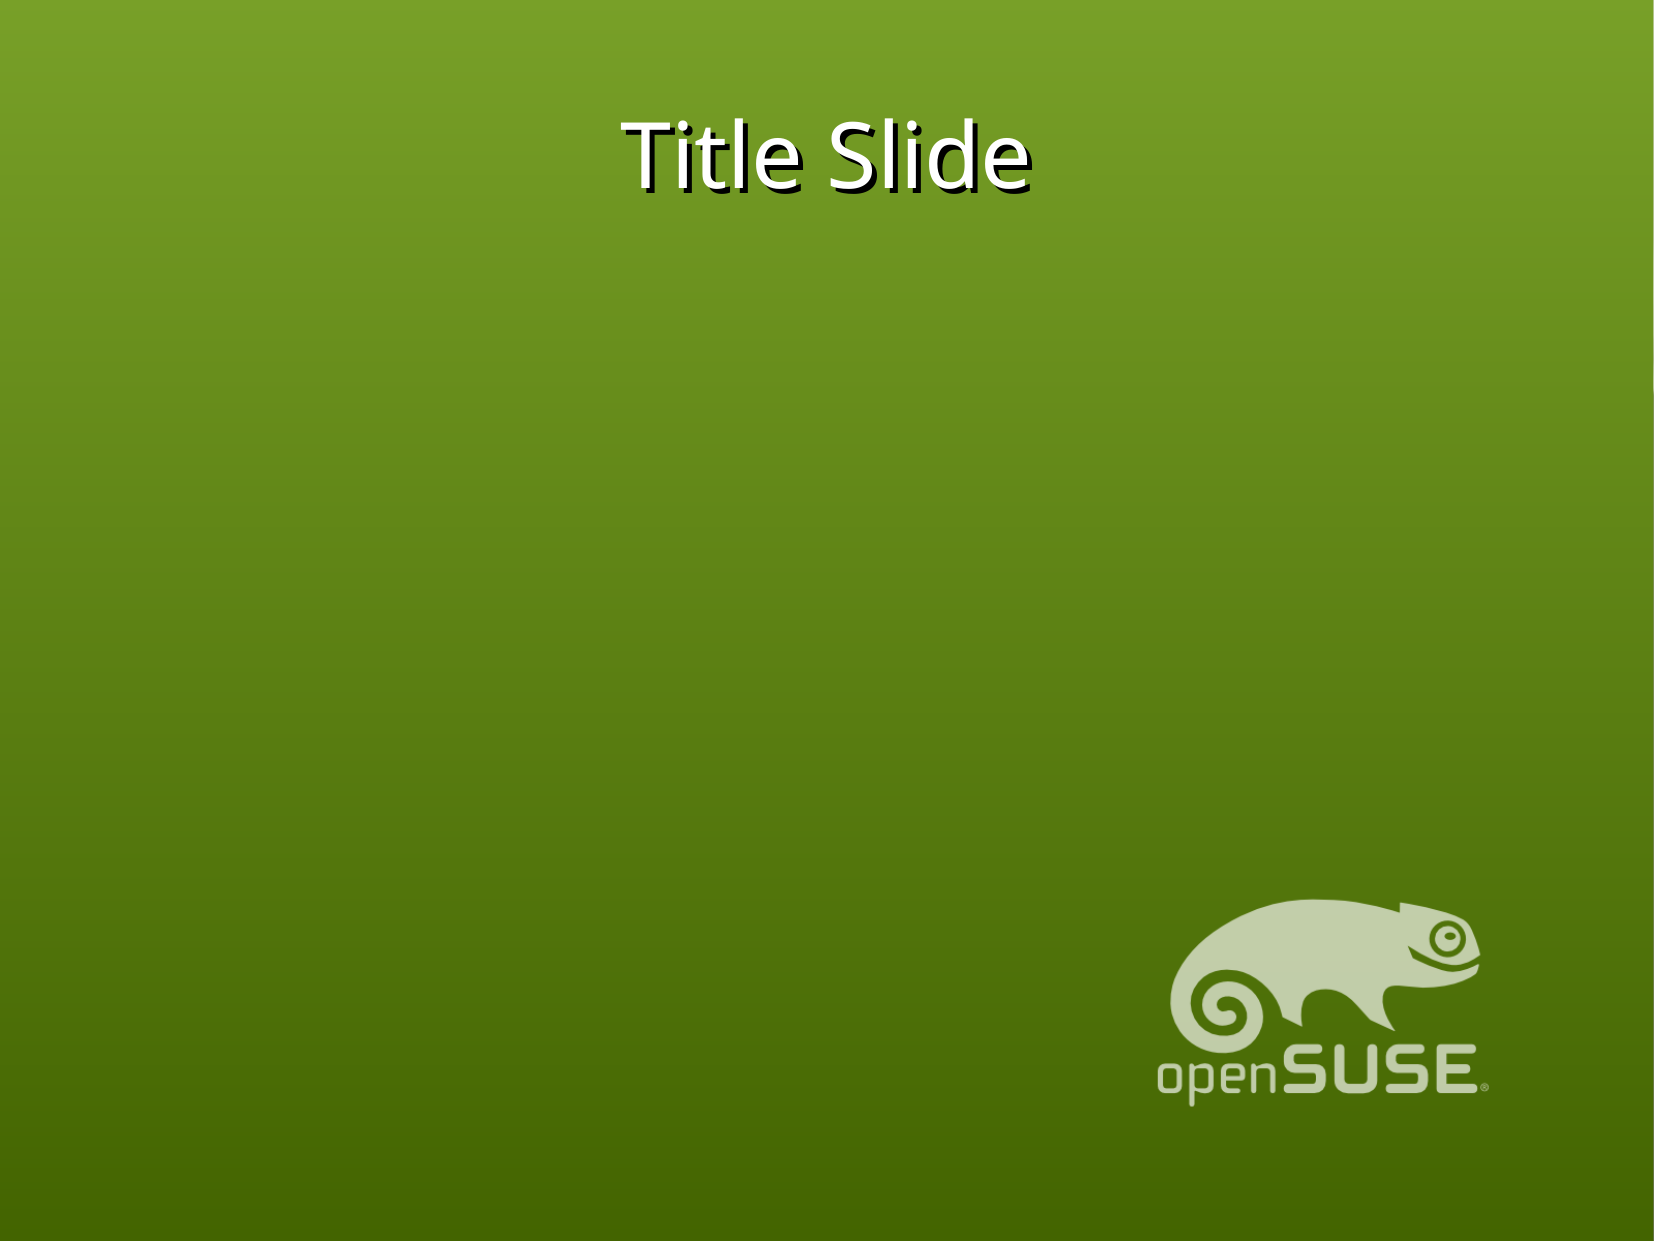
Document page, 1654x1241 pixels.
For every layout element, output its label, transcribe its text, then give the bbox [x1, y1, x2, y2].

picture [0, 0, 1654, 1241]
title Title Slide [82, 49, 1571, 257]
